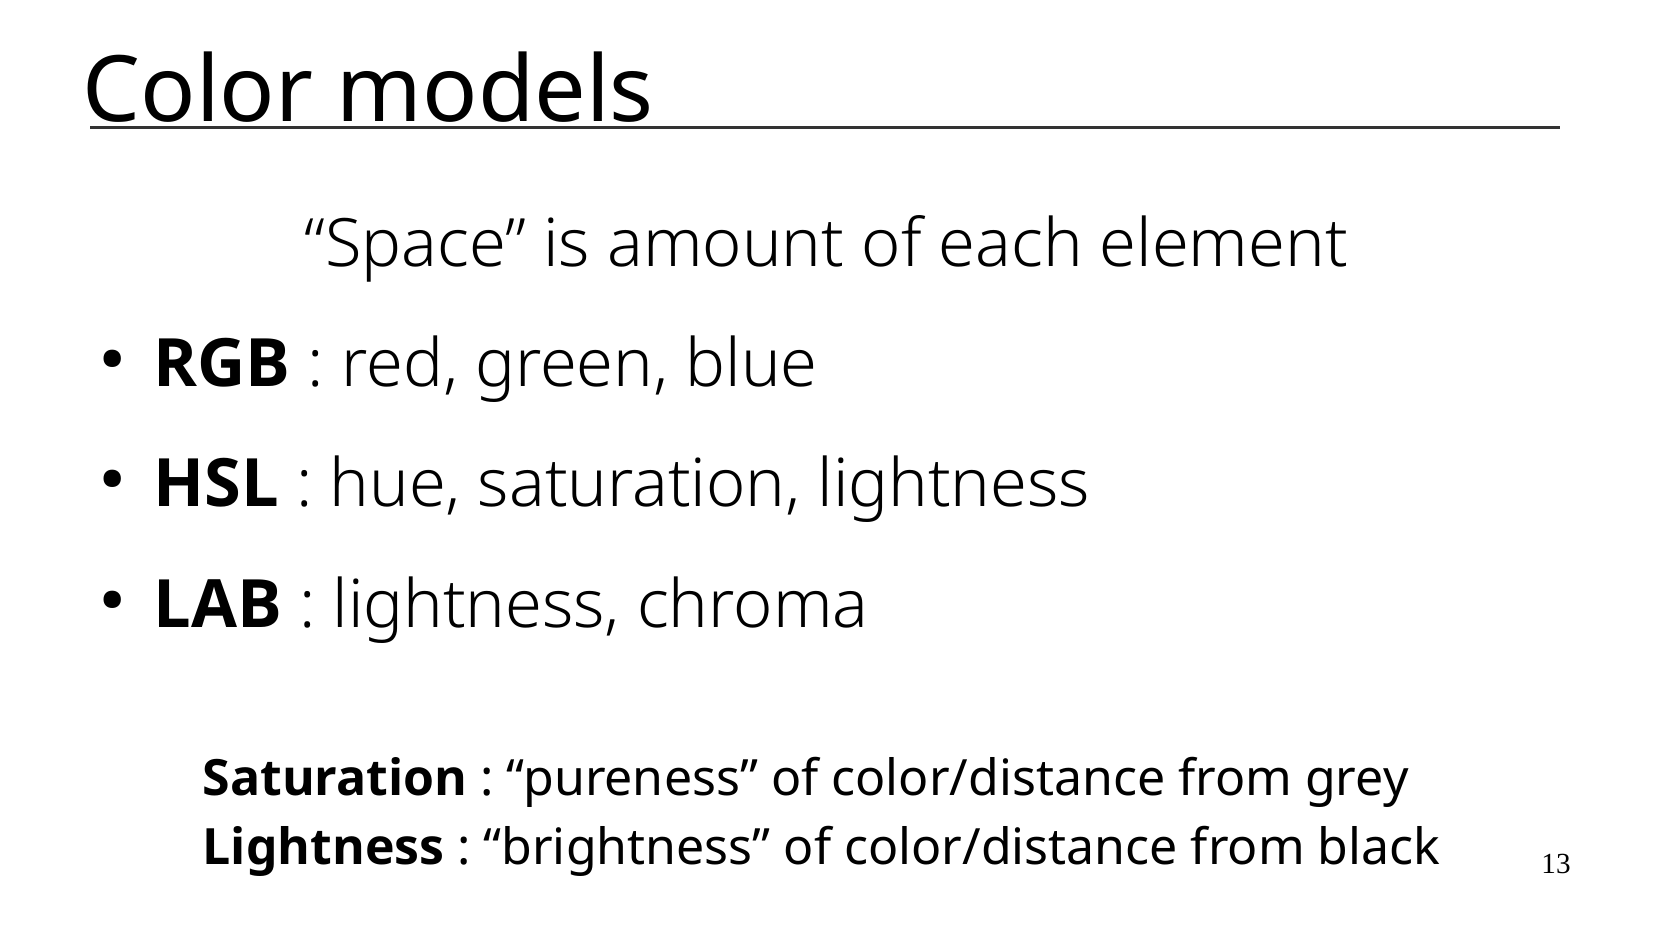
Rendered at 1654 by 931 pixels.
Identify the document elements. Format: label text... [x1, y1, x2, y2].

list “Space” is amount of each element RGB : red, green, blue HSL : hue, saturation, lightness LAB : lightness, chroma [82, 195, 1571, 811]
text_box Saturation : “pureness” of color/distance from grey Lightness : “brightness” of color/distance from black [187, 735, 1471, 870]
title Color models [82, 32, 1571, 140]
